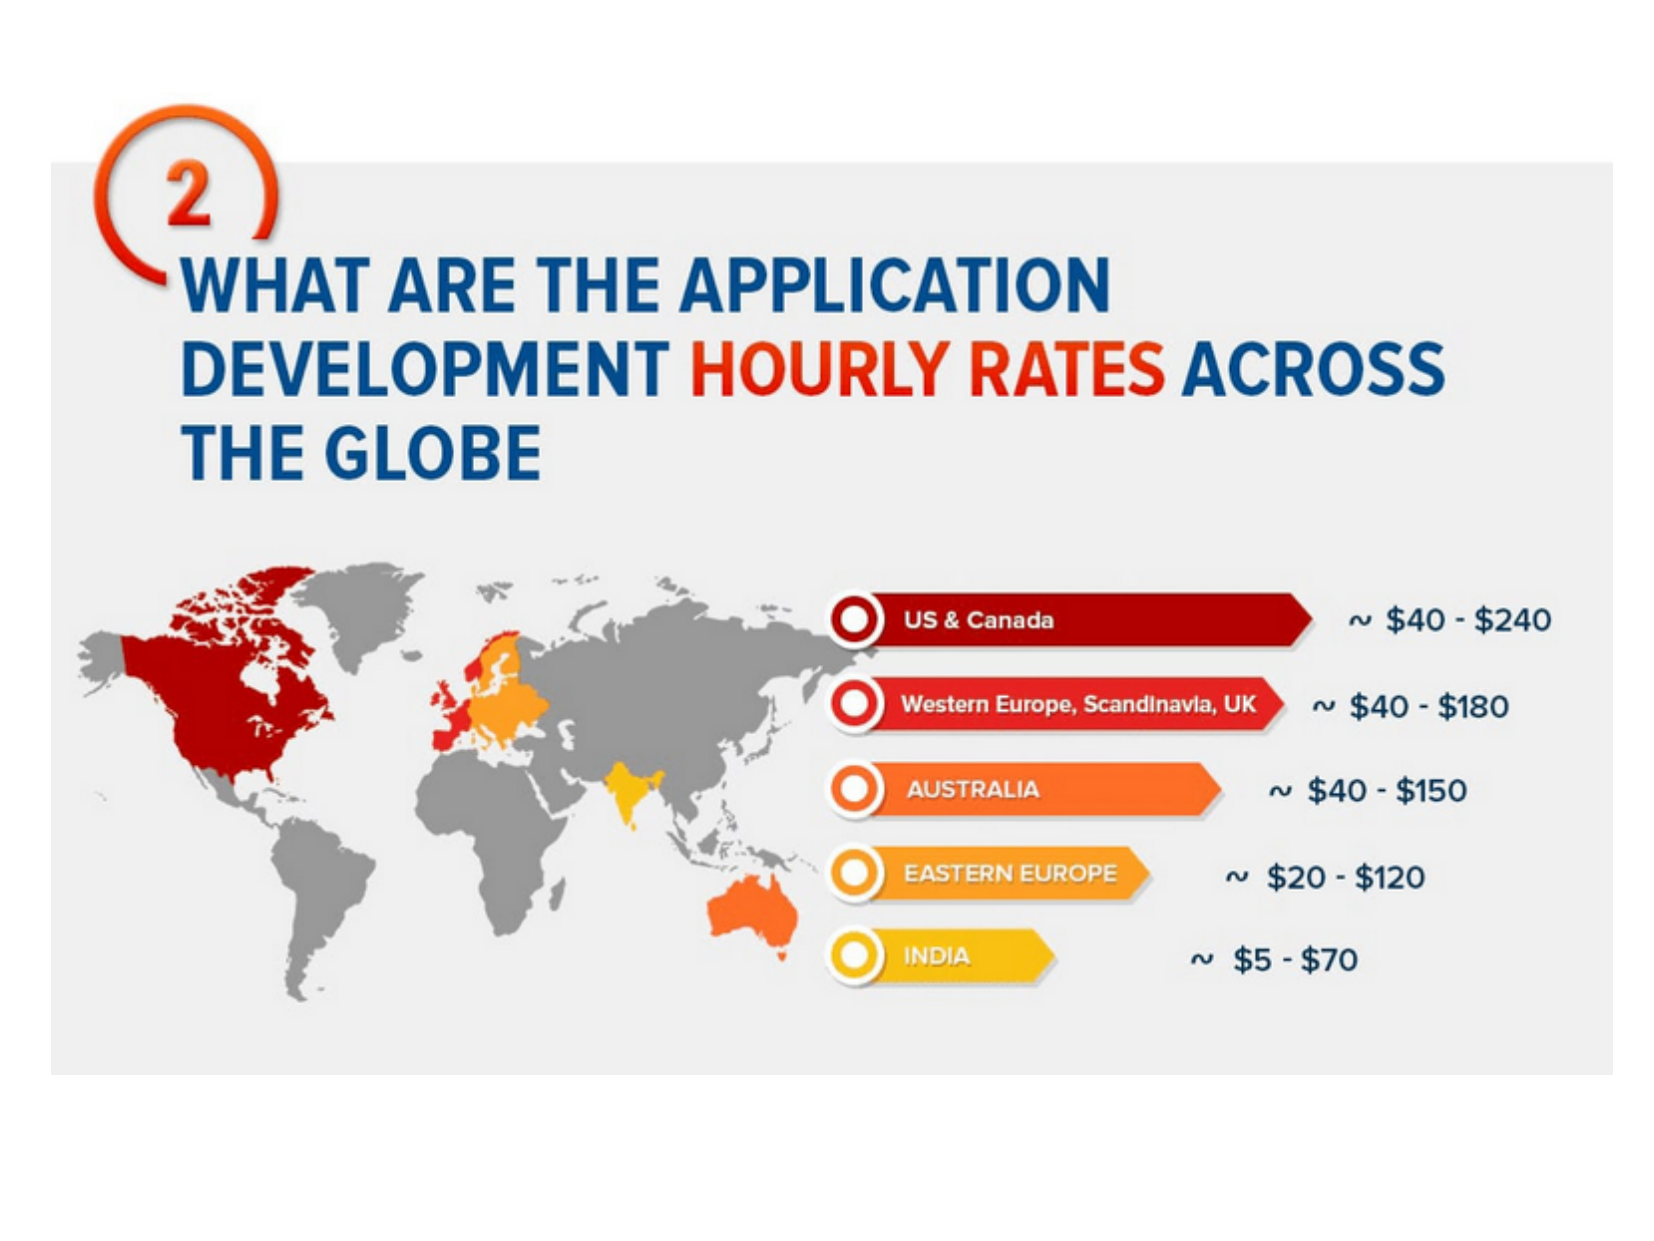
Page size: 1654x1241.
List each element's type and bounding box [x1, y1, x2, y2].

picture [51, 92, 1613, 1075]
